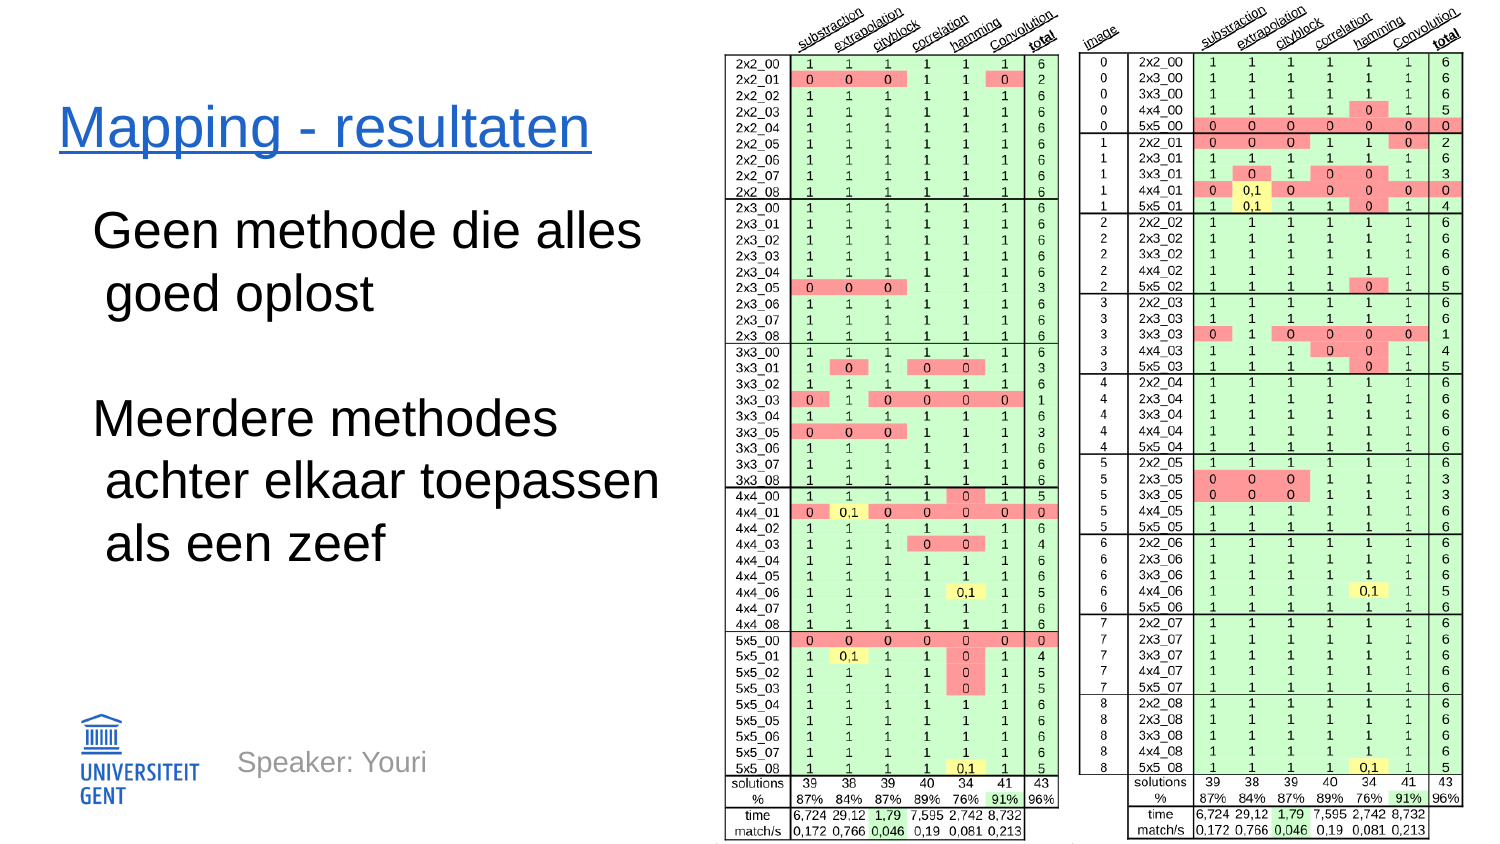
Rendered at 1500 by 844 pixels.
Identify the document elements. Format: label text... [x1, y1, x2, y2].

title Mapping - resultaten [51, 72, 716, 167]
text_box Speaker: Youri [222, 728, 609, 799]
picture [41, 683, 242, 844]
list Geen methode die alles goed oplost Meerdere methodes achter elkaar toepassen als een zeef [51, 189, 698, 699]
slide_number <number> [1470, 764, 1480, 830]
picture [716, 0, 1470, 844]
